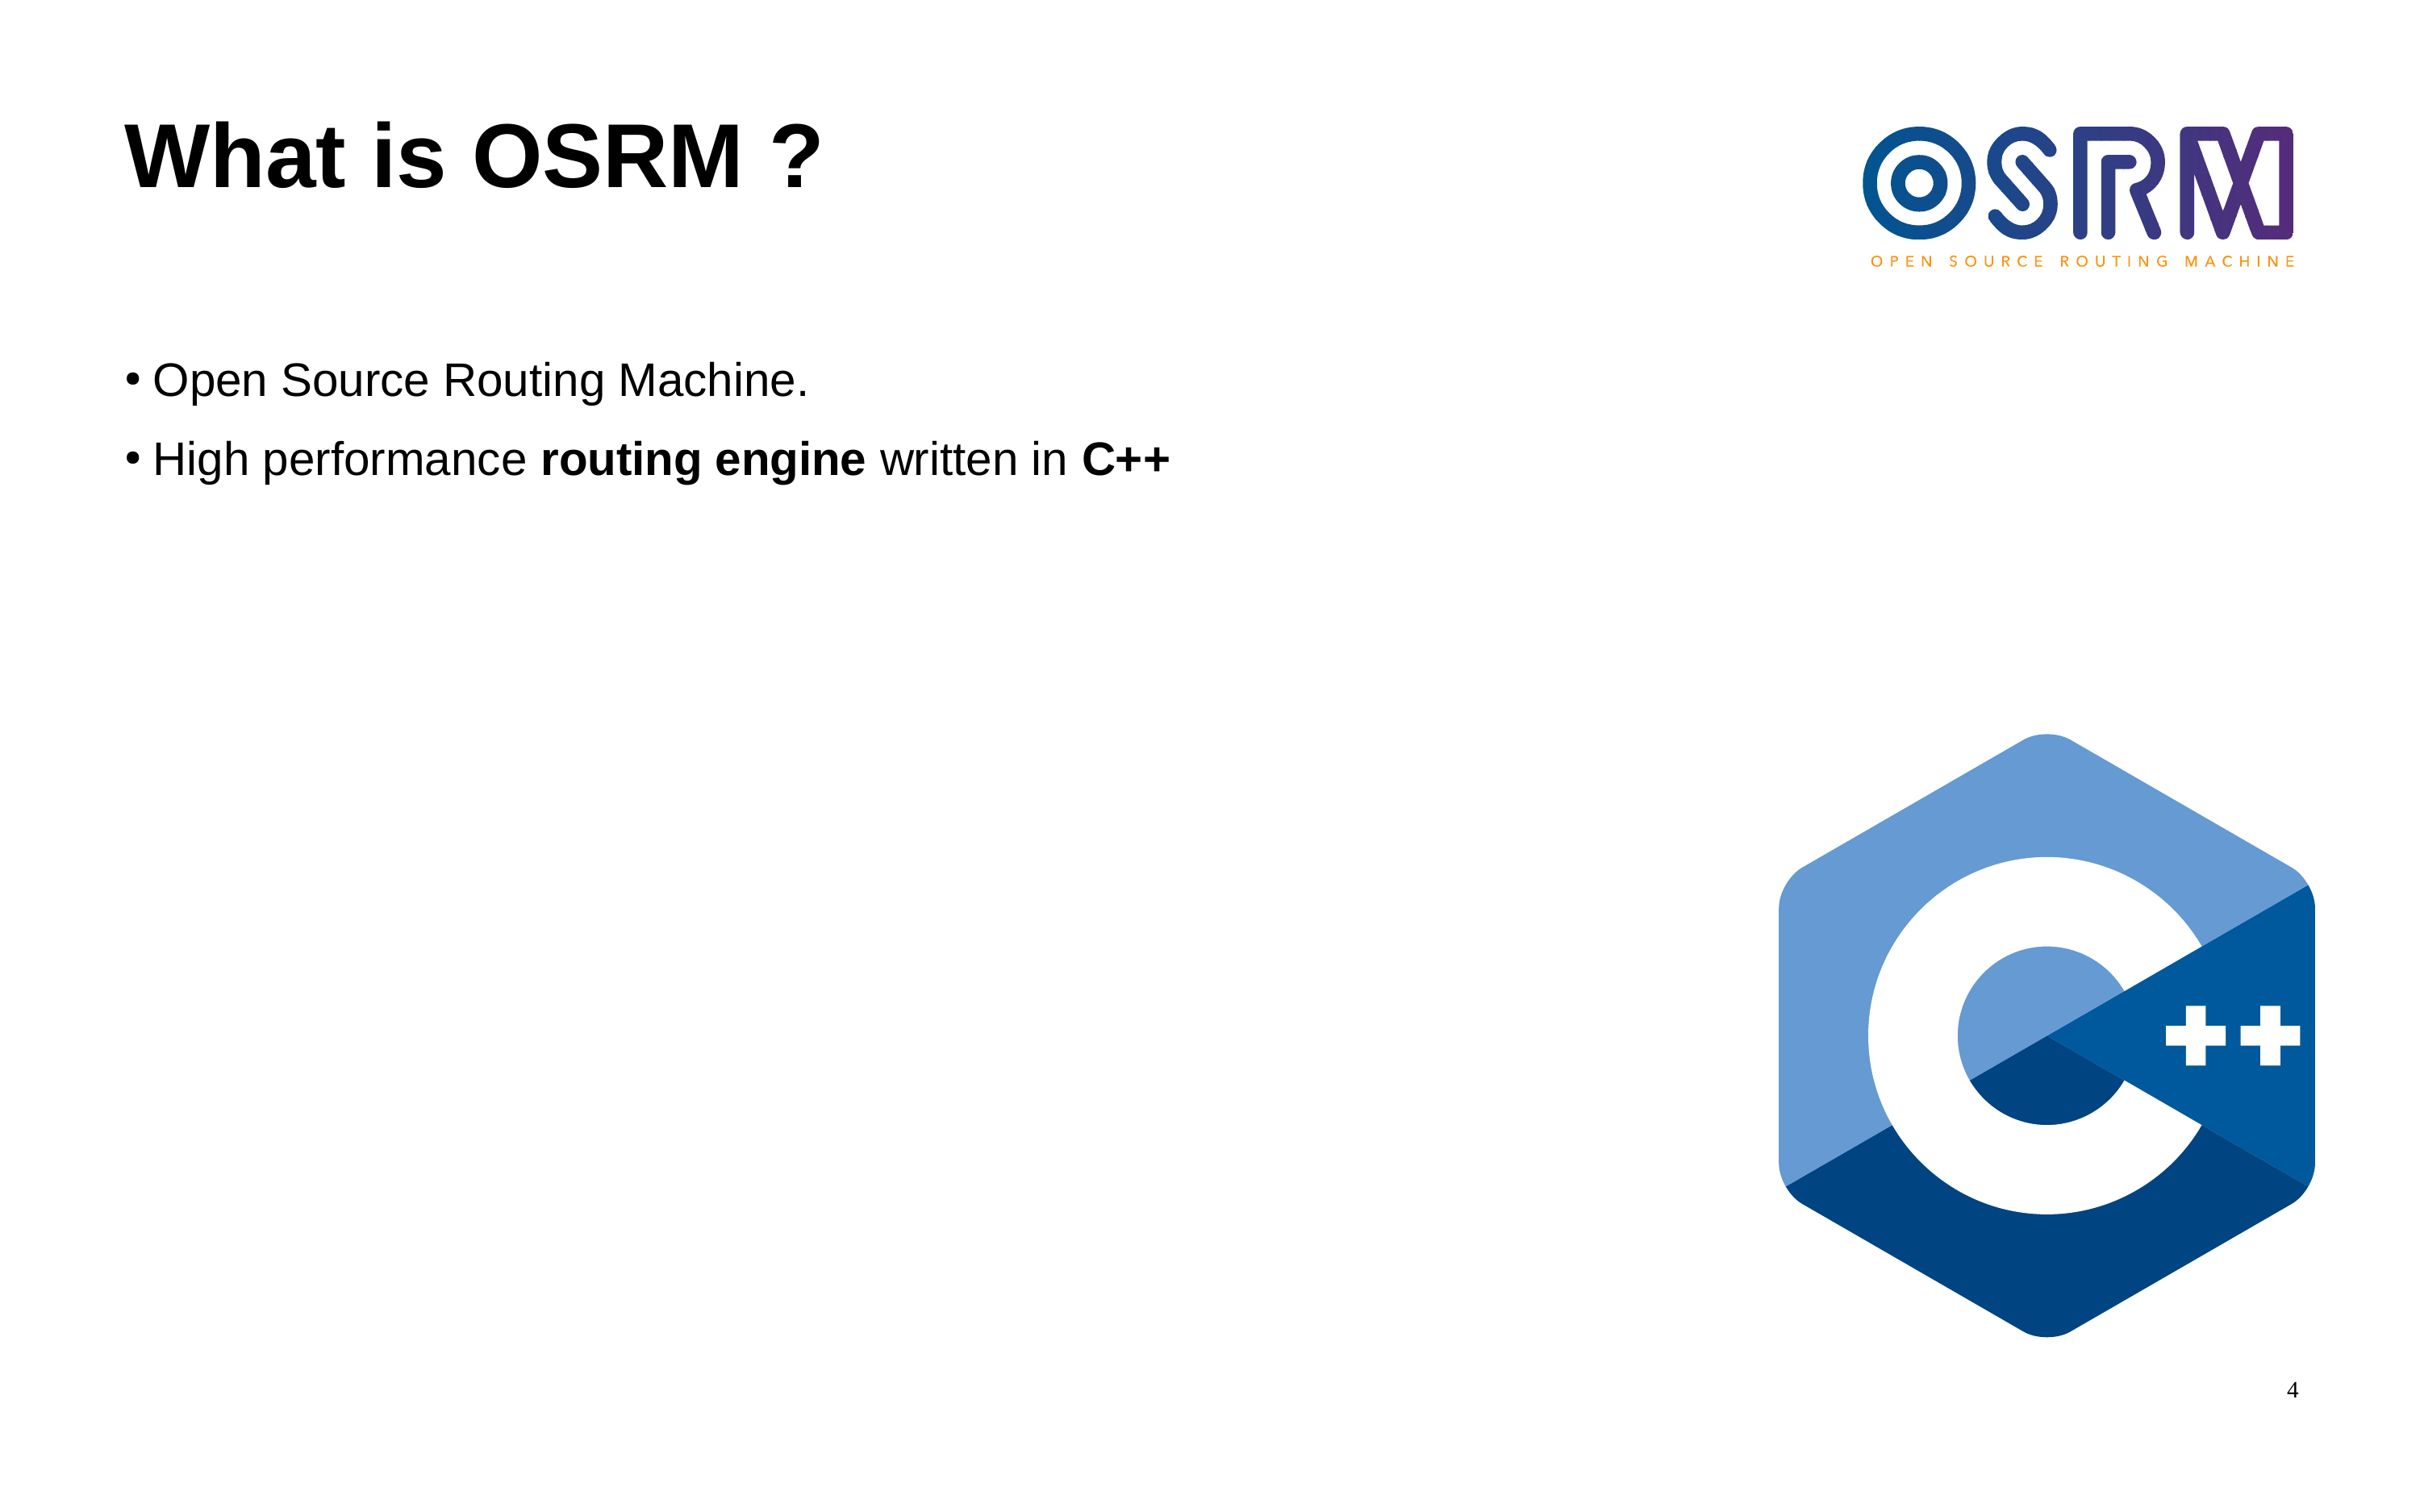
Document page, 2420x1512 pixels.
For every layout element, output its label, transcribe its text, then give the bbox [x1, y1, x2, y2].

picture [1856, 122, 2300, 273]
text_box What is OSRM ? [112, 61, 1005, 251]
picture [1778, 733, 2316, 1339]
text_box Open Source Routing Machine. High performance routing engine written in C++ [112, 322, 1715, 531]
